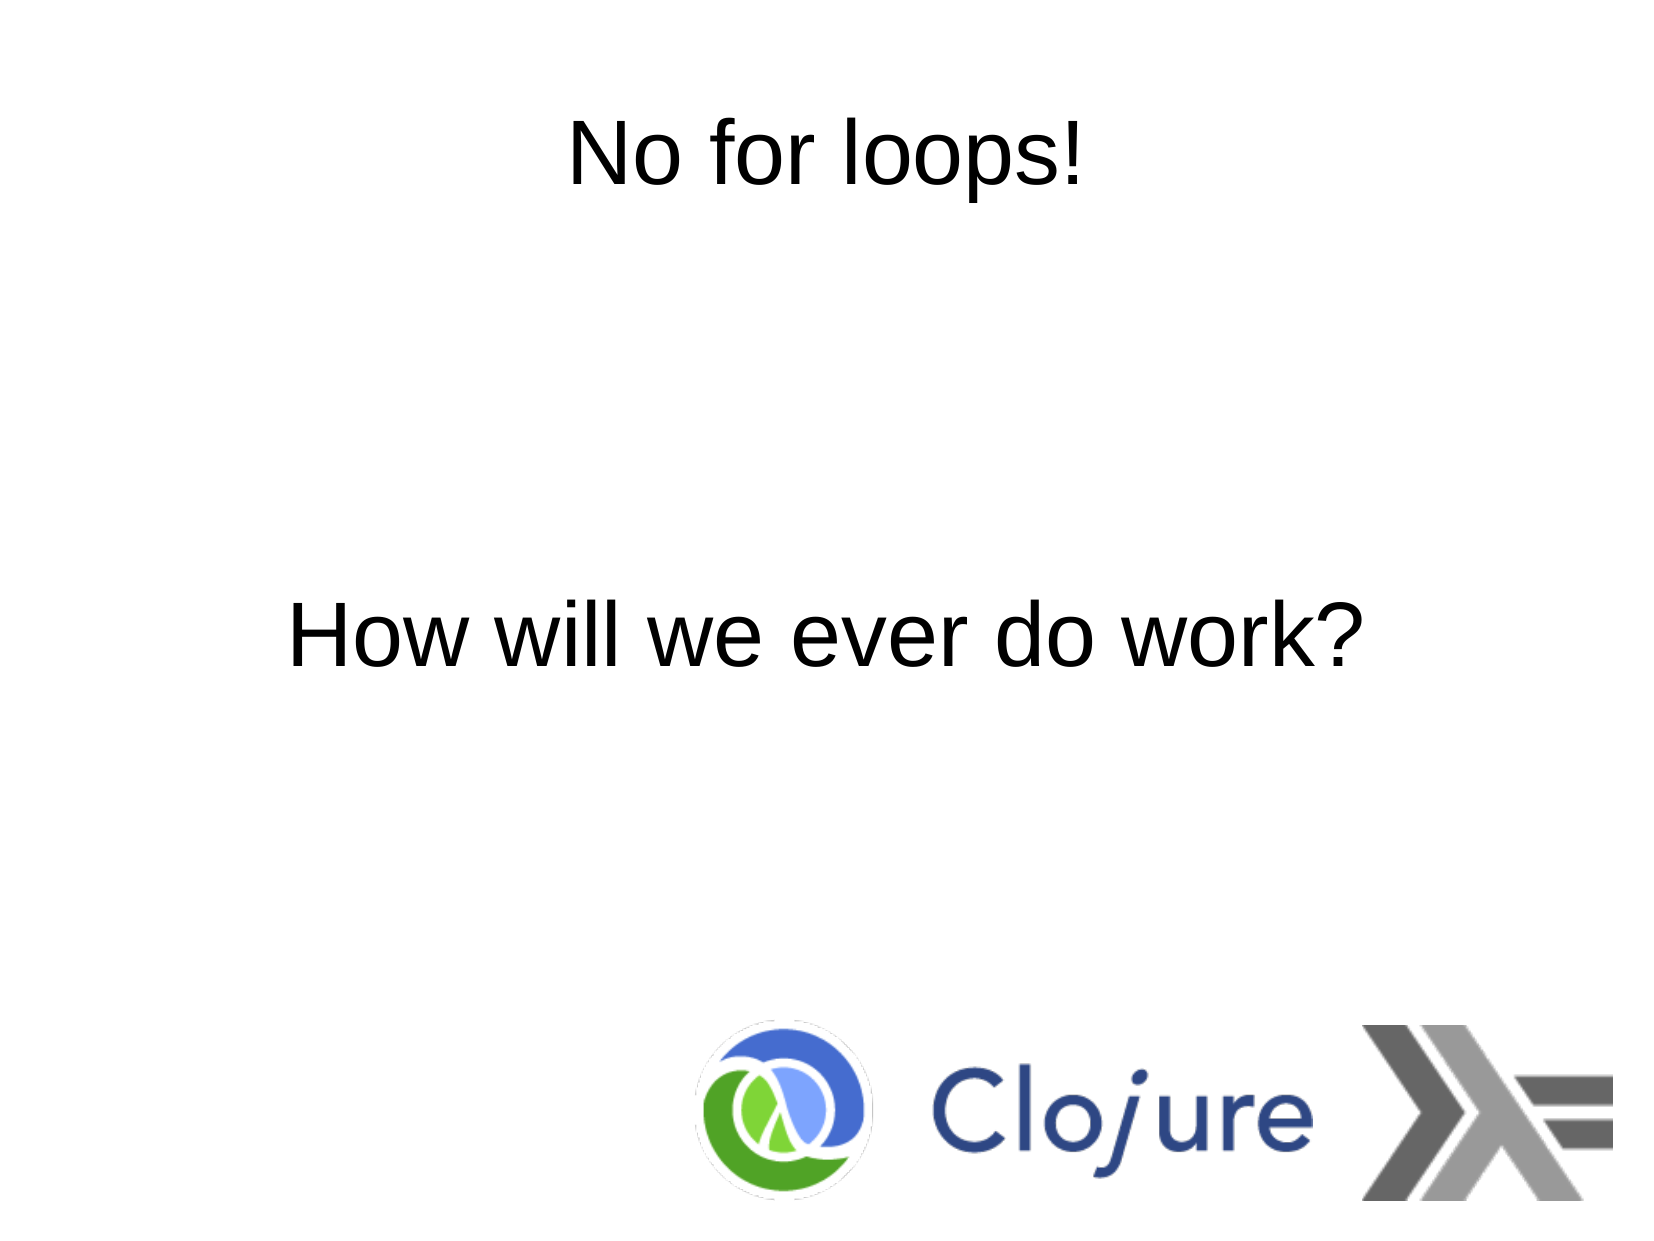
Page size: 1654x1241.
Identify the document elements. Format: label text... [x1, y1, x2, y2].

picture [693, 1018, 1313, 1201]
picture [1362, 1025, 1613, 1201]
subtitle How will we ever do work? [82, 232, 1571, 1037]
title No for loops! [82, 56, 1571, 232]
